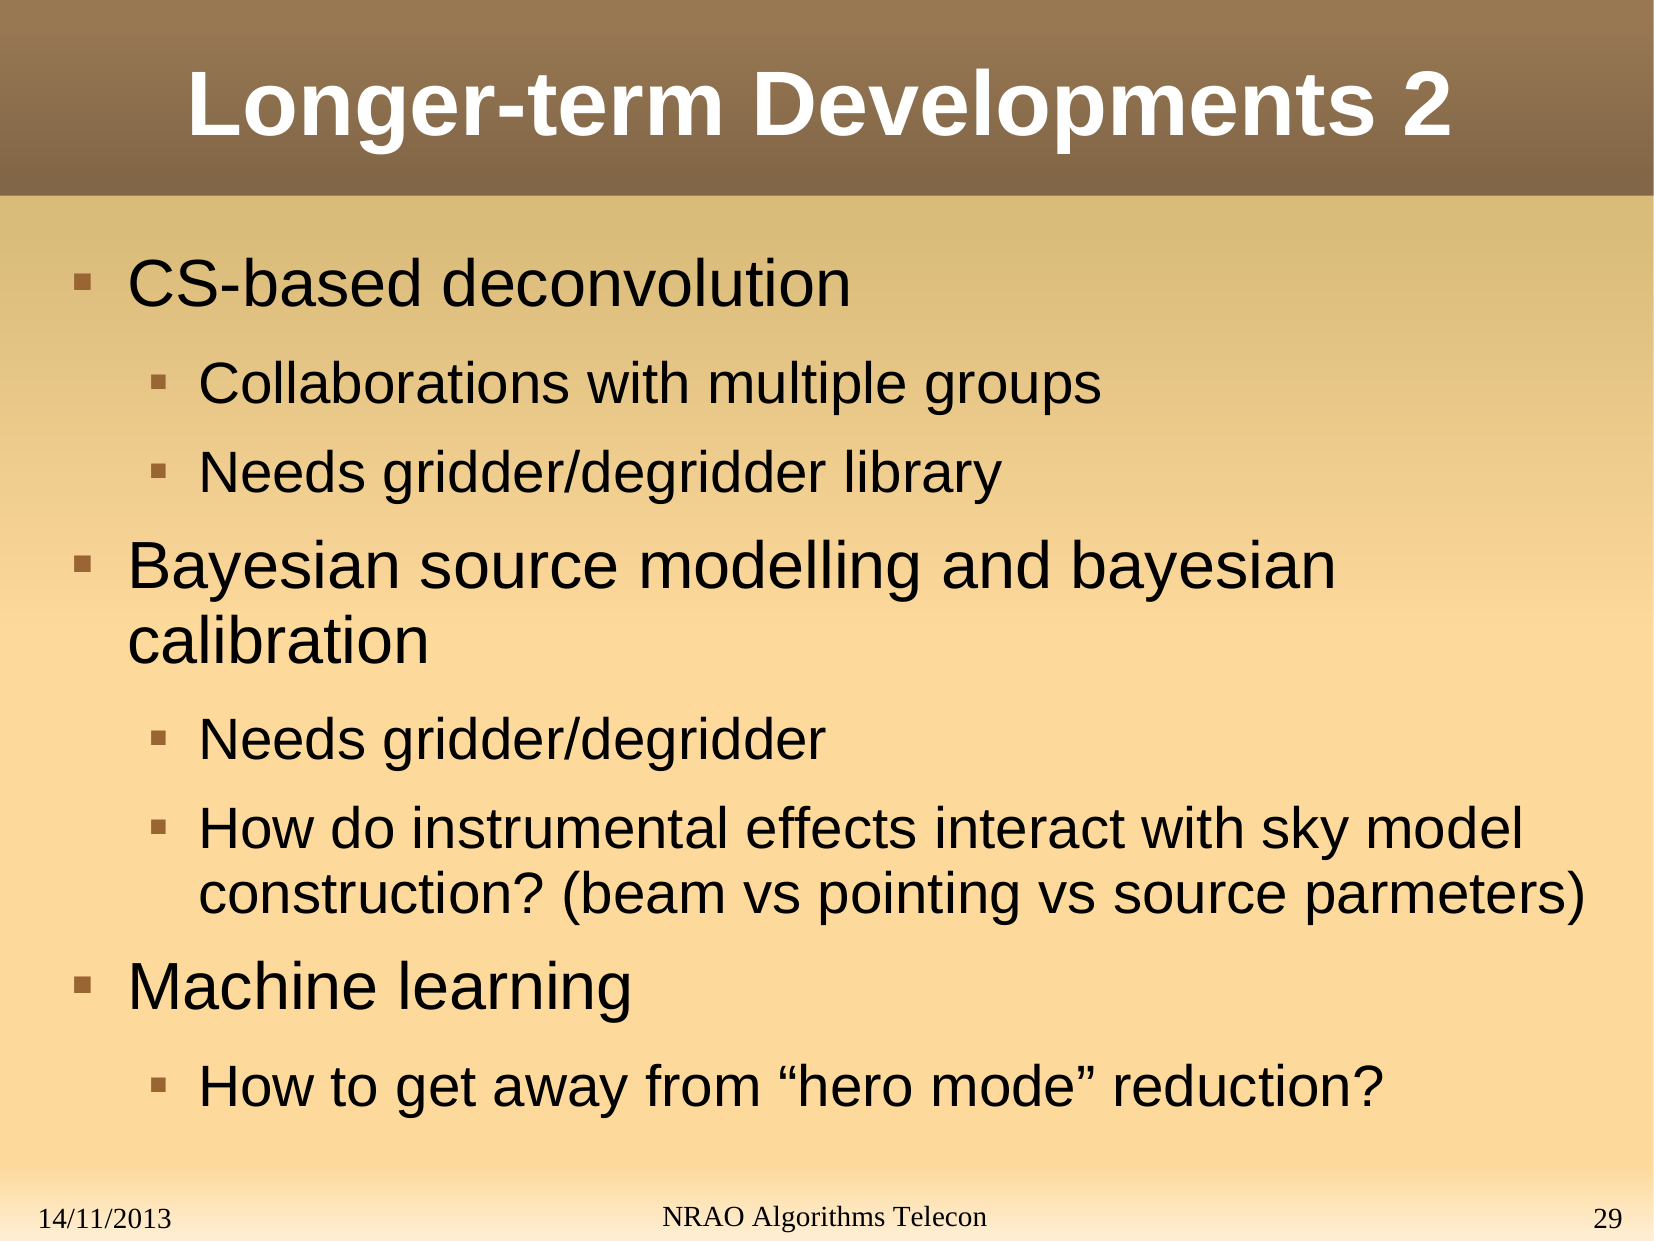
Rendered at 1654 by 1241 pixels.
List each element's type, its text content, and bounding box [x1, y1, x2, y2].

picture [0, 0, 1654, 1241]
list CS-based deconvolution Collaborations with multiple groups Needs gridder/degridder library Bayesian source modelling and bayesian calibration Needs gridder/degridder How do instrumental effects interact with sky model construction? (beam vs pointing vs source parmeters) Machine learning How to get away from “hero mode” reduction? [56, 246, 1621, 1119]
title Longer-term Developments 2 [76, 0, 1565, 208]
